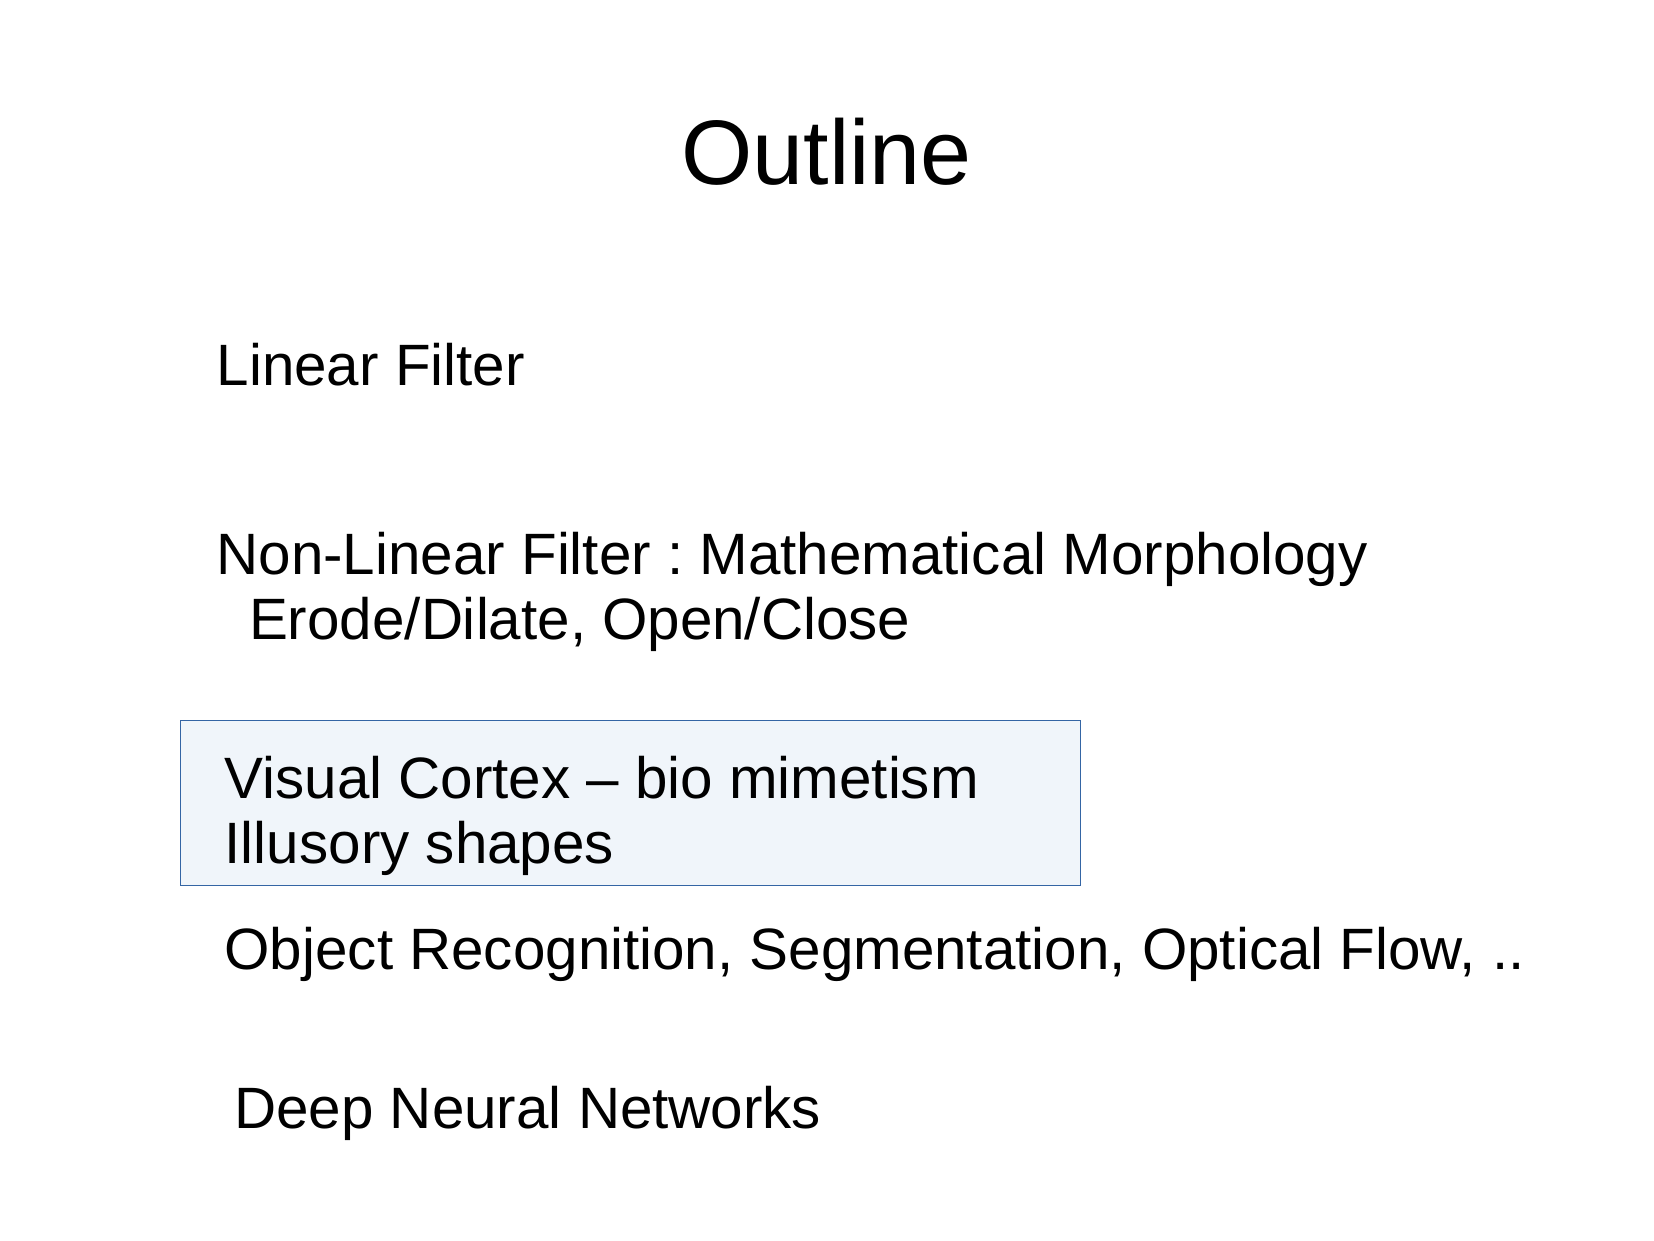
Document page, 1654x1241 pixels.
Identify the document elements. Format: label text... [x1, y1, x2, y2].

text_box Linear Filter [201, 325, 541, 406]
title Outline [82, 49, 1571, 257]
text_box Object Recognition, Segmentation, Optical Flow, .. [210, 909, 1542, 990]
text_box [180, 720, 1081, 886]
text_box Non-Linear Filter : Mathematical Morphology Erode/Dilate, Open/Close [201, 514, 1385, 659]
text_box Deep Neural Networks [219, 1068, 837, 1149]
text_box Visual Cortex – bio mimetism Illusory shapes [210, 738, 996, 884]
